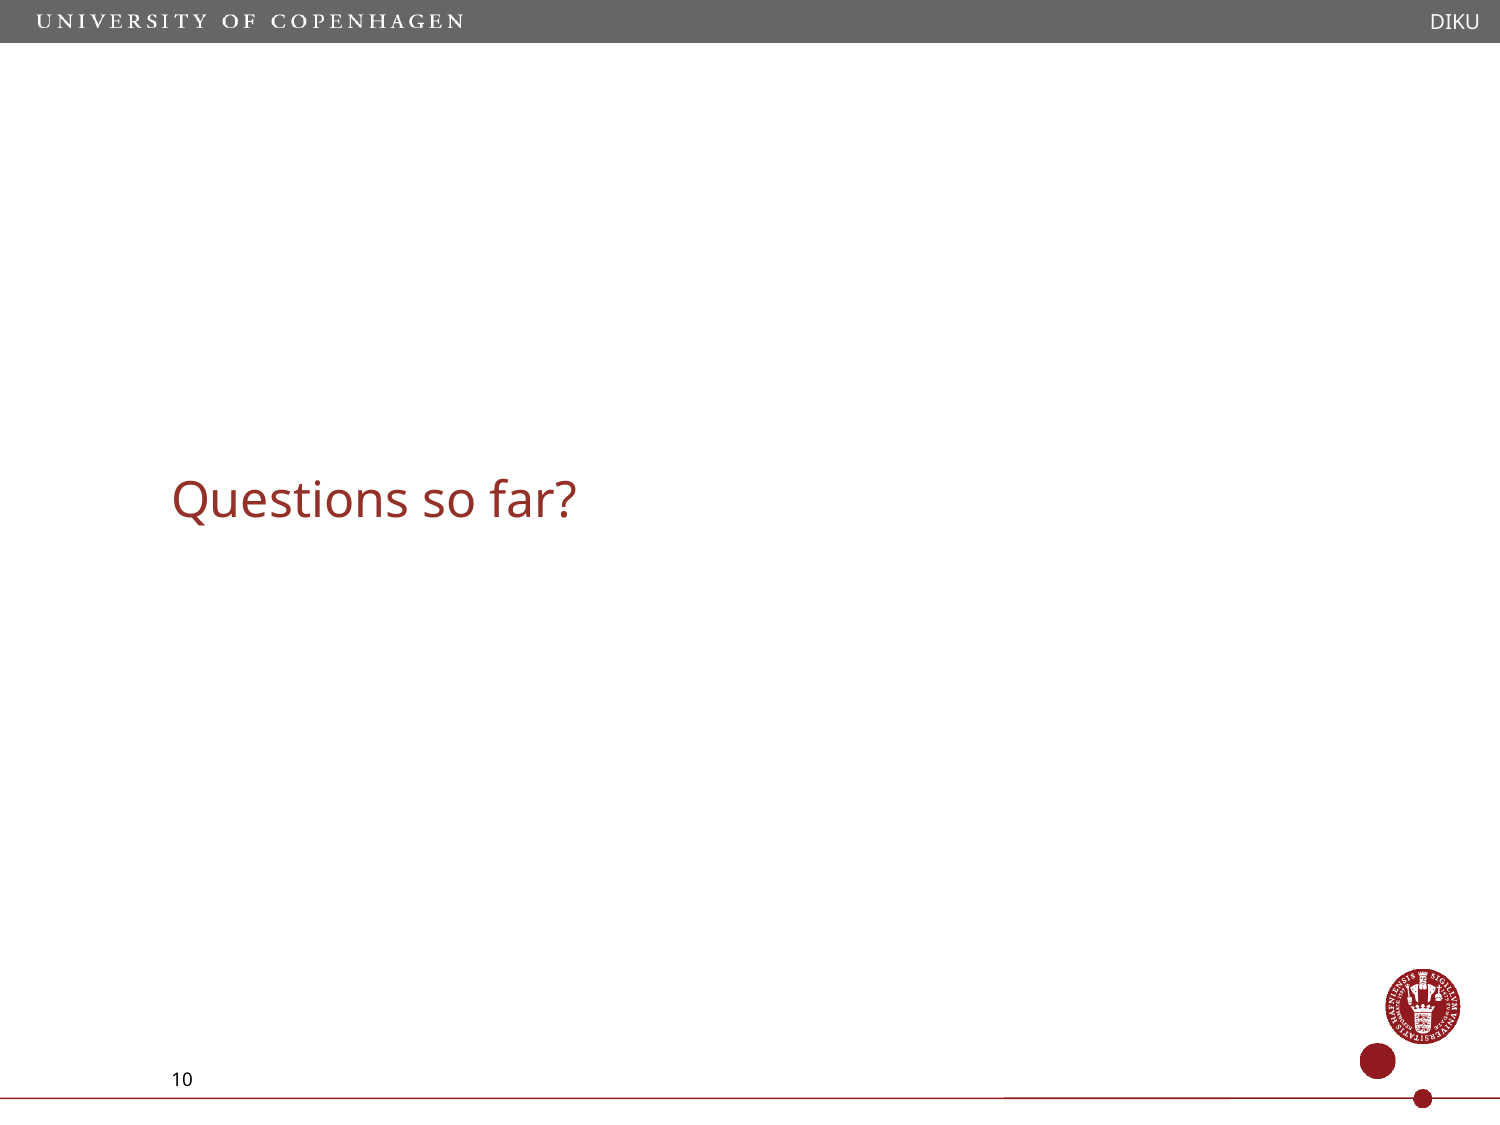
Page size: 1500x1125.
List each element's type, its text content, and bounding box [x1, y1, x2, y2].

picture [0, 910, 1500, 1122]
text_box Questions so far? [171, 432, 1329, 528]
text_box <number> [171, 1067, 522, 1092]
text_box DIKU [469, 0, 1495, 43]
